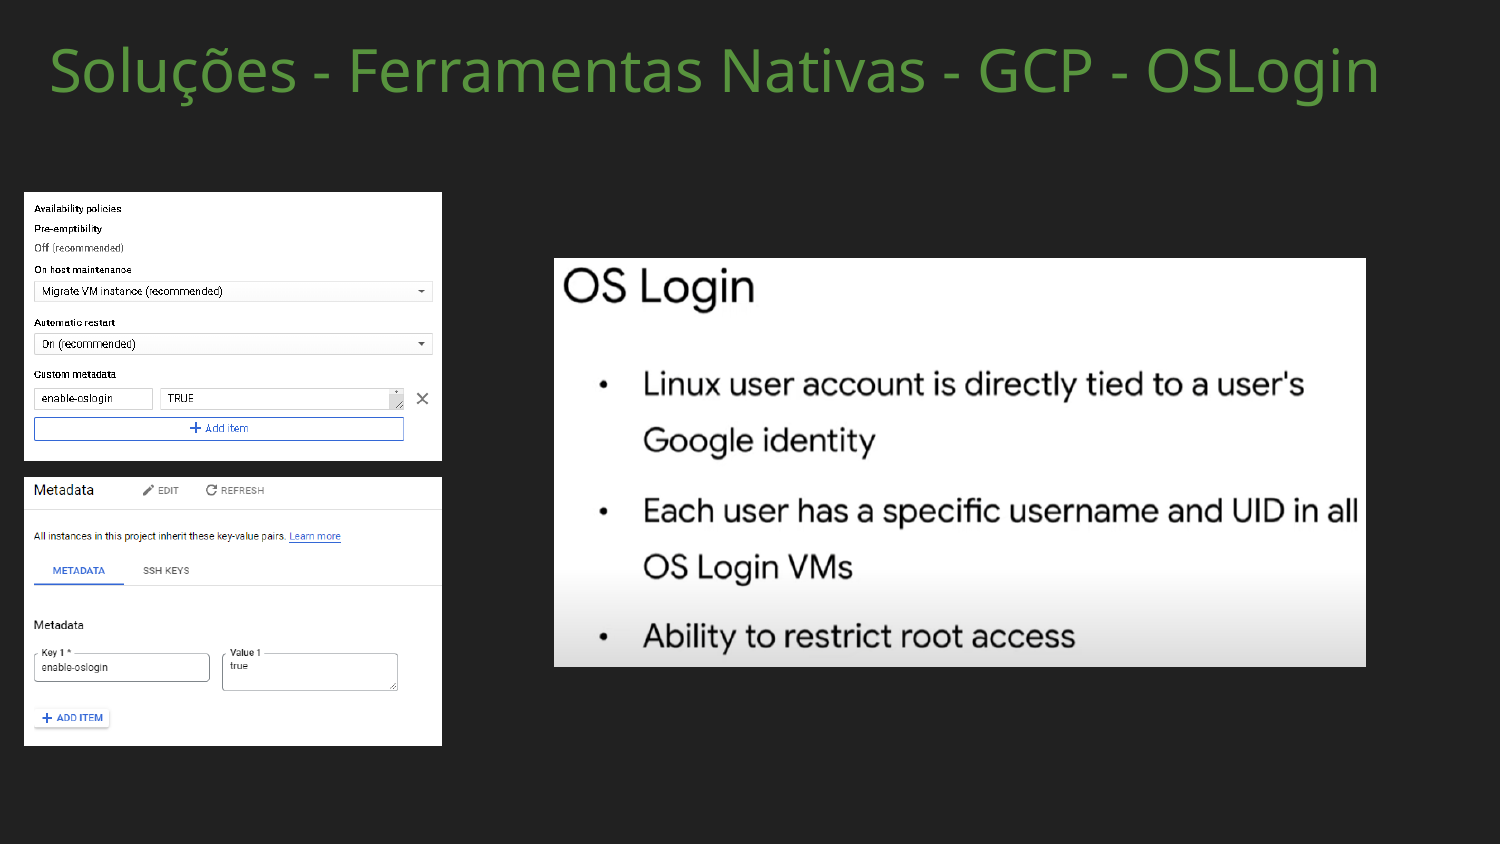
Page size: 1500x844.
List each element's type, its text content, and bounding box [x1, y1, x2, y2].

picture [24, 477, 442, 746]
title Soluções - Ferramentas Nativas - GCP - OSLogin [34, 17, 1432, 168]
picture [554, 258, 1366, 667]
picture [24, 192, 442, 461]
